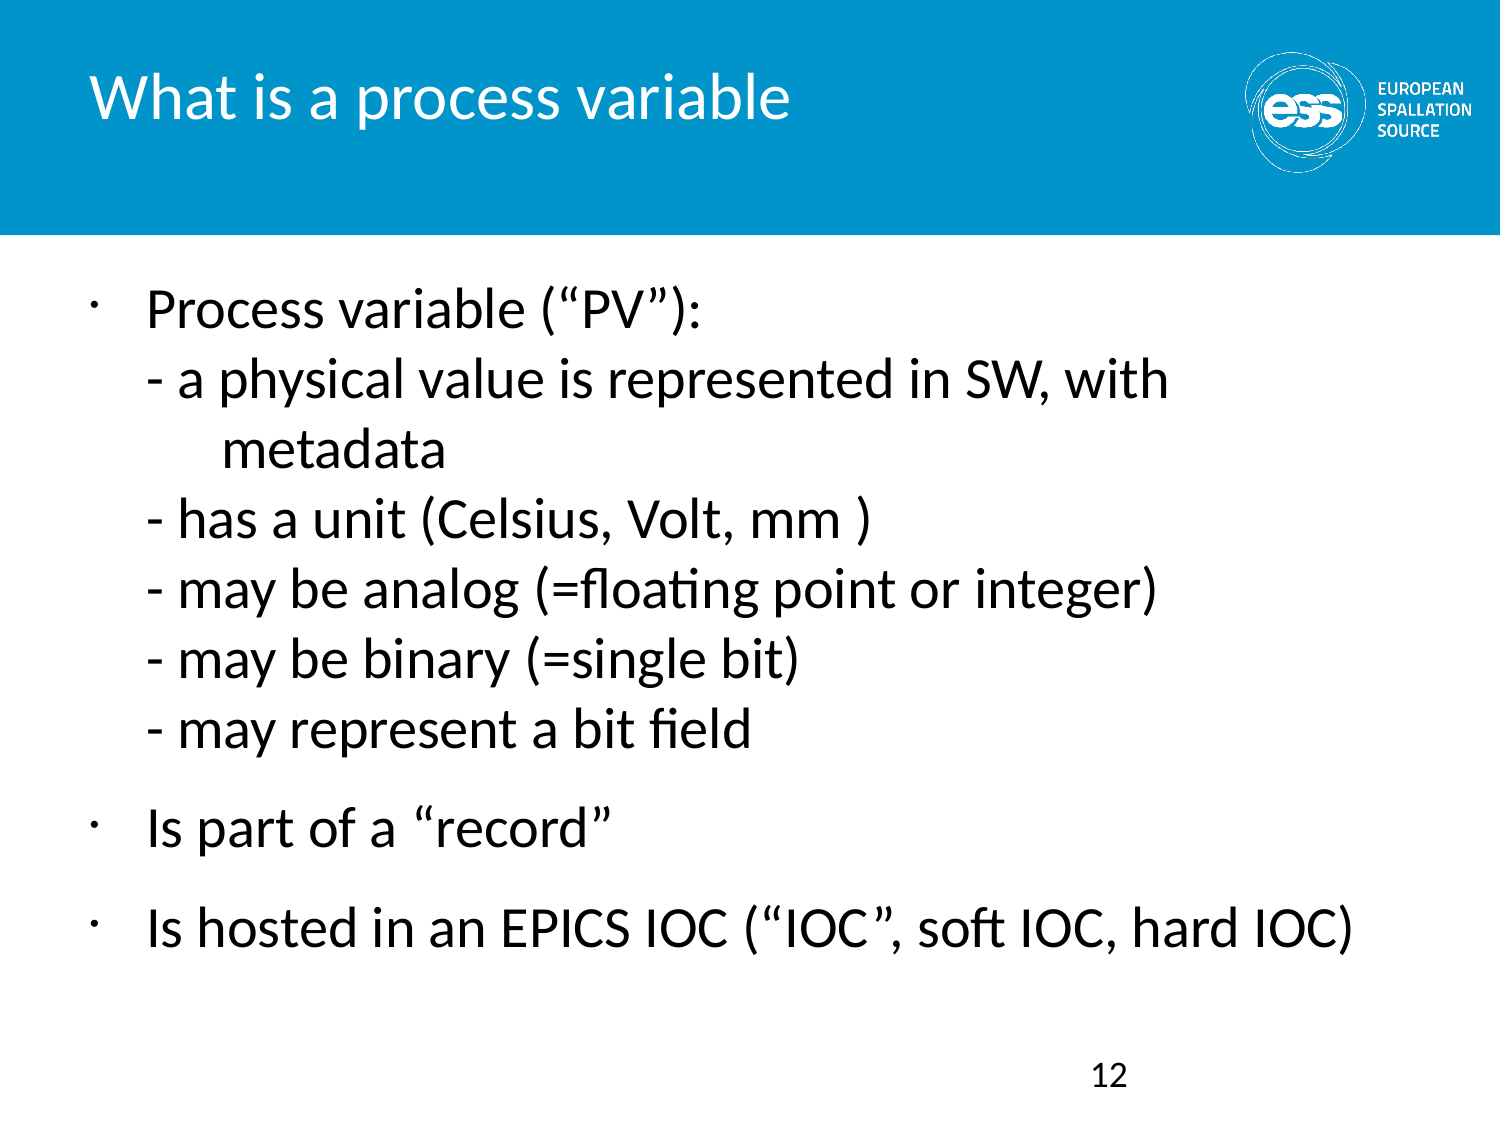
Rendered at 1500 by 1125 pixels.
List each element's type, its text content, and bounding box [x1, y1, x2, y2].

picture [1436, 104, 1444, 115]
picture [1400, 83, 1407, 94]
picture [1398, 109, 1406, 115]
picture [1443, 86, 1450, 93]
picture [1454, 83, 1458, 94]
picture [1432, 125, 1438, 136]
picture [1389, 104, 1393, 115]
picture [1418, 104, 1423, 115]
title What is a process variable [75, 45, 1247, 233]
picture [1423, 83, 1430, 94]
picture [1422, 125, 1428, 134]
picture [1409, 104, 1415, 115]
picture [1264, 94, 1342, 127]
list Process variable (“PV”): - a physical value is represented in SW, with metadata - has a unit (Celsius, Volt, mm ) - may be analog (=floating point or integer) - may be binary (=single bit) - may represent a bit field Is part of a “record” Is hosted in an EPICS IOC (“IOC”, soft IOC, hard IOC) [75, 262, 1425, 1096]
slide_number <number> [1074, 1042, 1425, 1103]
picture [1379, 83, 1385, 94]
